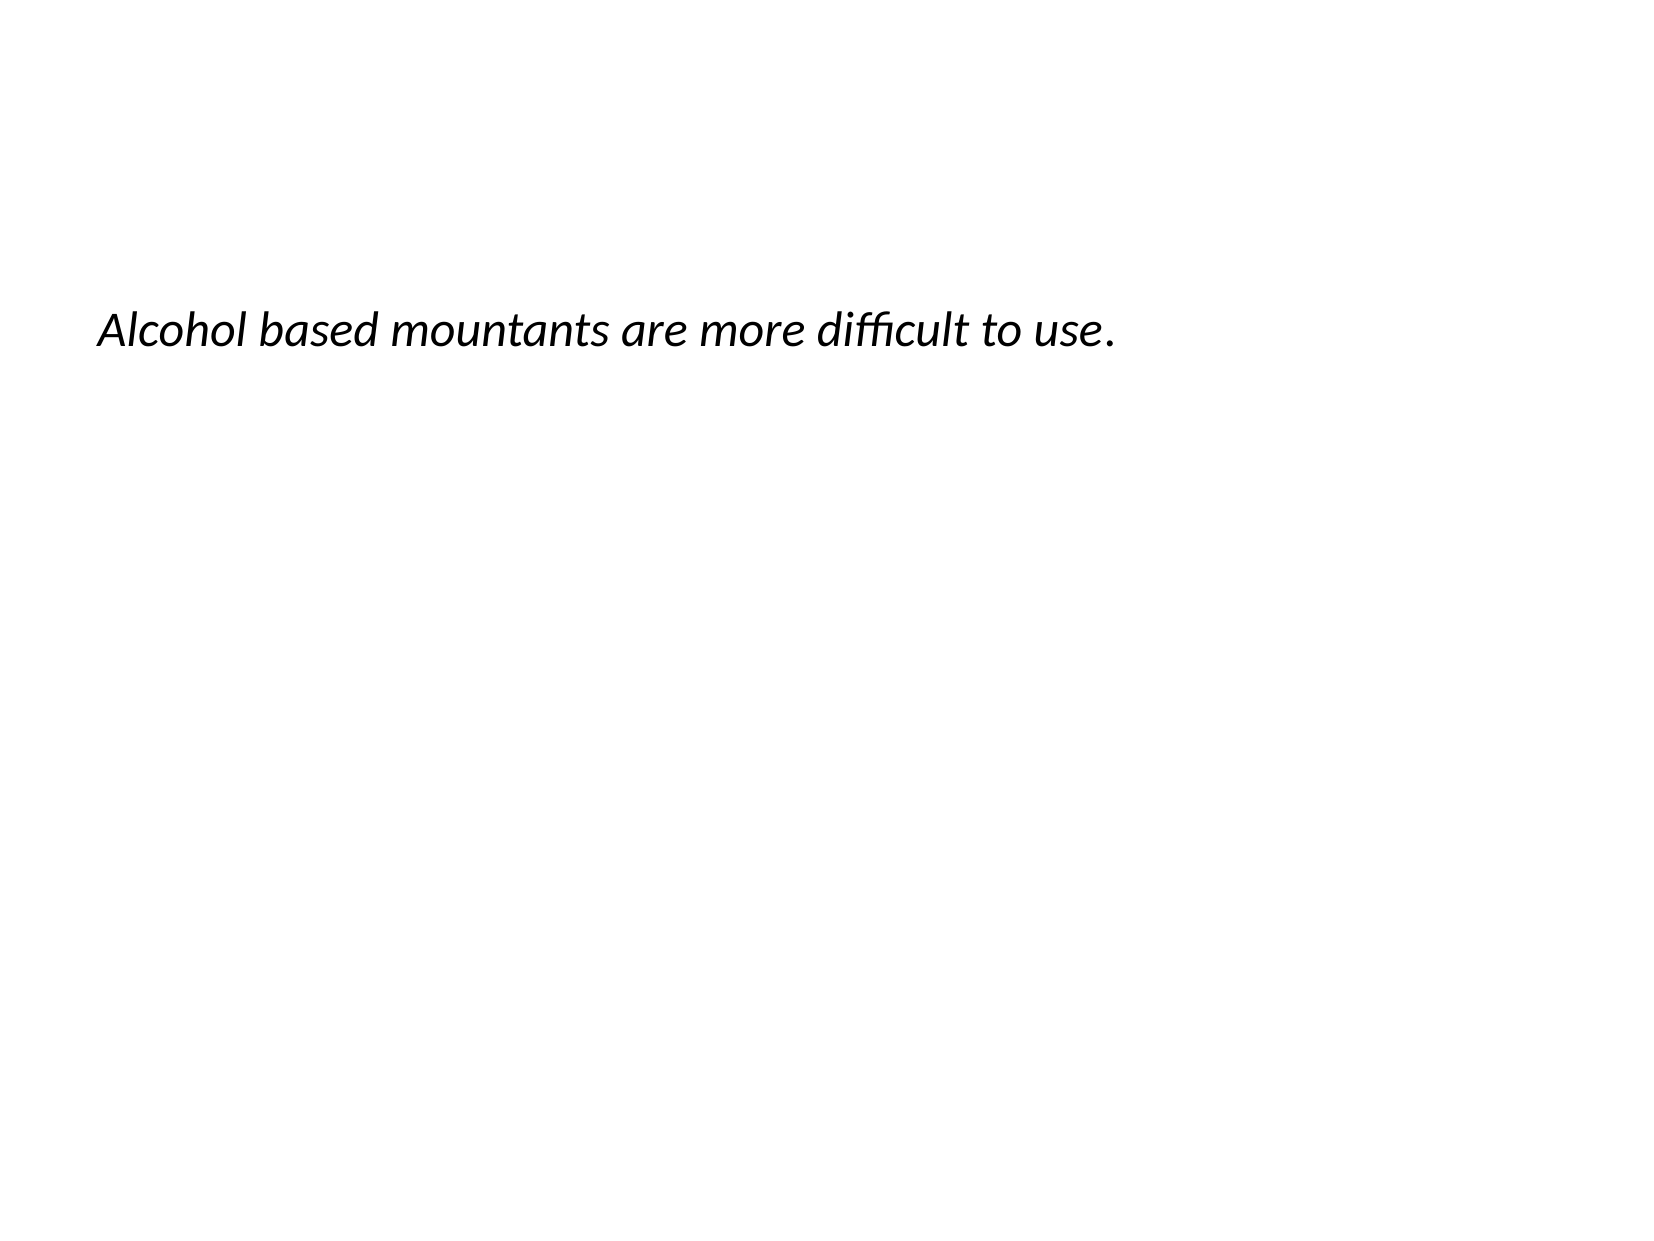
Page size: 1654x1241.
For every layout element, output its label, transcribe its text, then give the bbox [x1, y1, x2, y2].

list Alcohol based mountants are more difficult to use. [82, 289, 1571, 1108]
